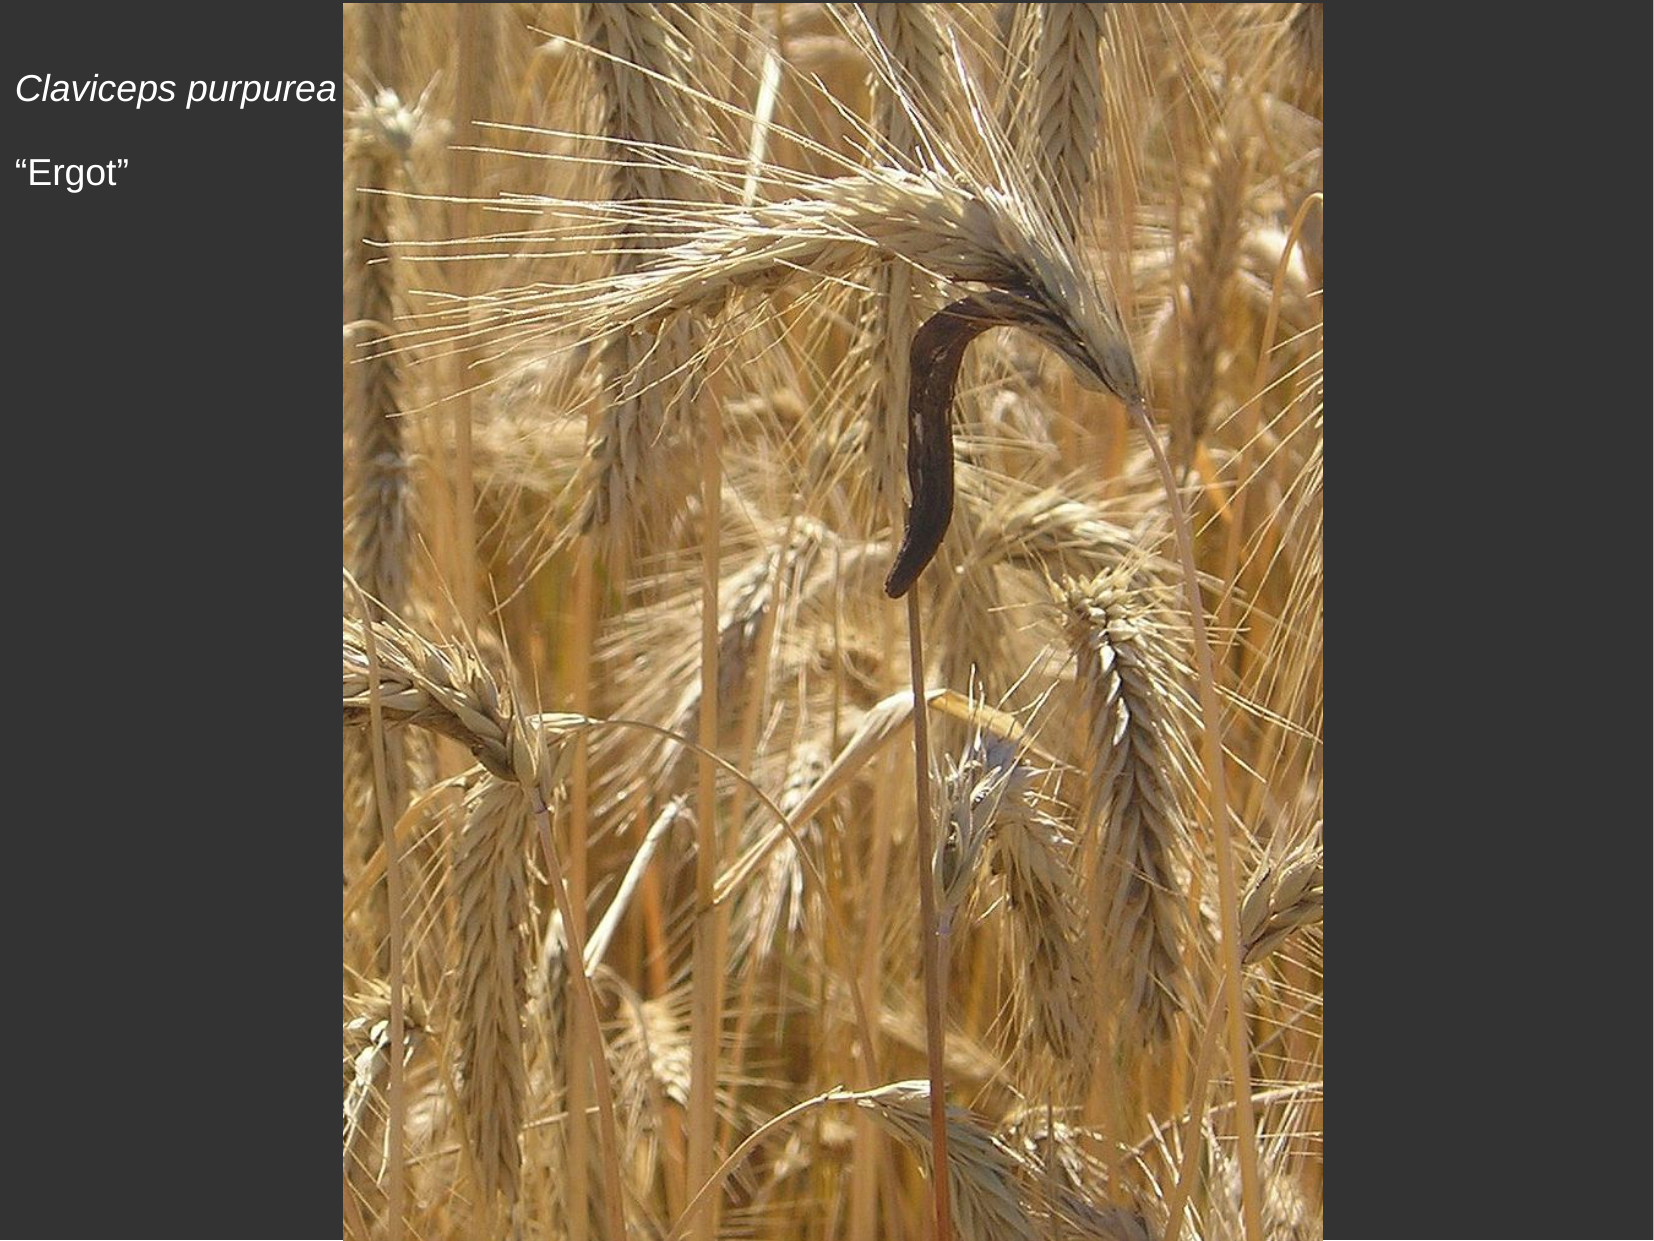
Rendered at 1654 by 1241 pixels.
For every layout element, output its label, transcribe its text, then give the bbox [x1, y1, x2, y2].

picture [343, 3, 1323, 1241]
text_box Claviceps purpurea “Ergot” [0, 60, 466, 243]
